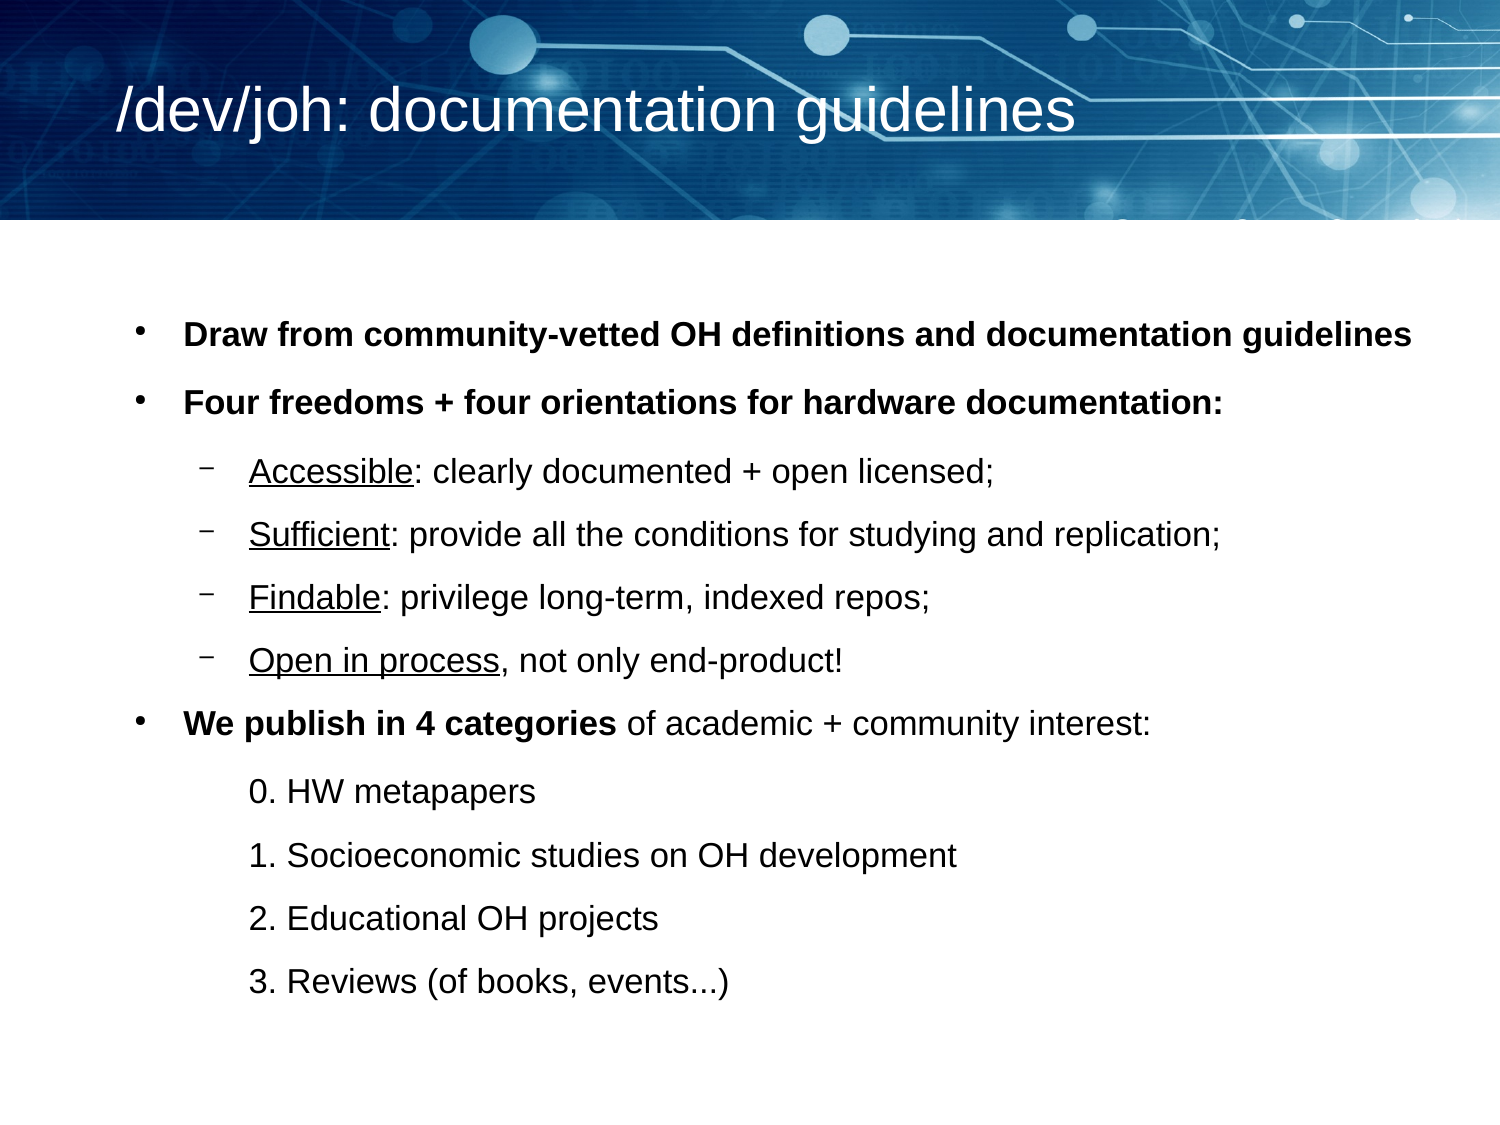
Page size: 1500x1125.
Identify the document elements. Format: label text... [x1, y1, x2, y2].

title /dev/joh: documentation guidelines [101, 2, 1395, 220]
list Draw from community-vetted OH definitions and documentation guidelines Four freedoms + four orientations for hardware documentation: Accessible: clearly documented + open licensed; Sufficient: provide all the conditions for studying and replication; Findable: privilege long-term, indexed repos; Open in process, not only end-product! We publish in 4 categories of academic + community interest: 0. HW metapapers 1. Socioeconomic studies on OH development 2. Educational OH projects 3. Reviews (of books, events...) [103, 304, 1436, 1039]
picture [0, 0, 1500, 220]
